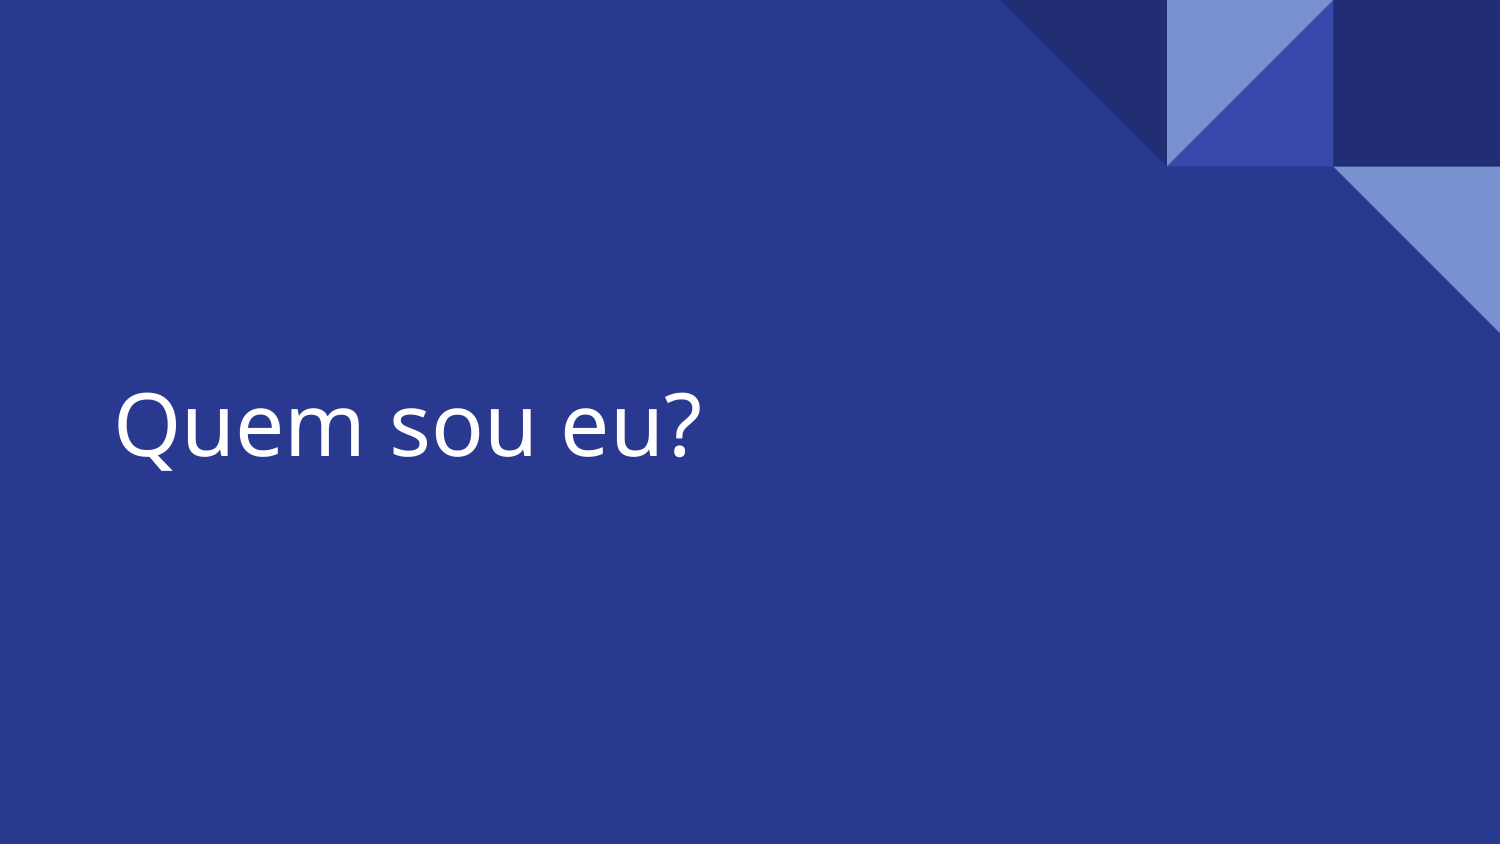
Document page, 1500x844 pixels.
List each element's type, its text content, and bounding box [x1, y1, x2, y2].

title Quem sou eu? [98, 353, 1447, 491]
